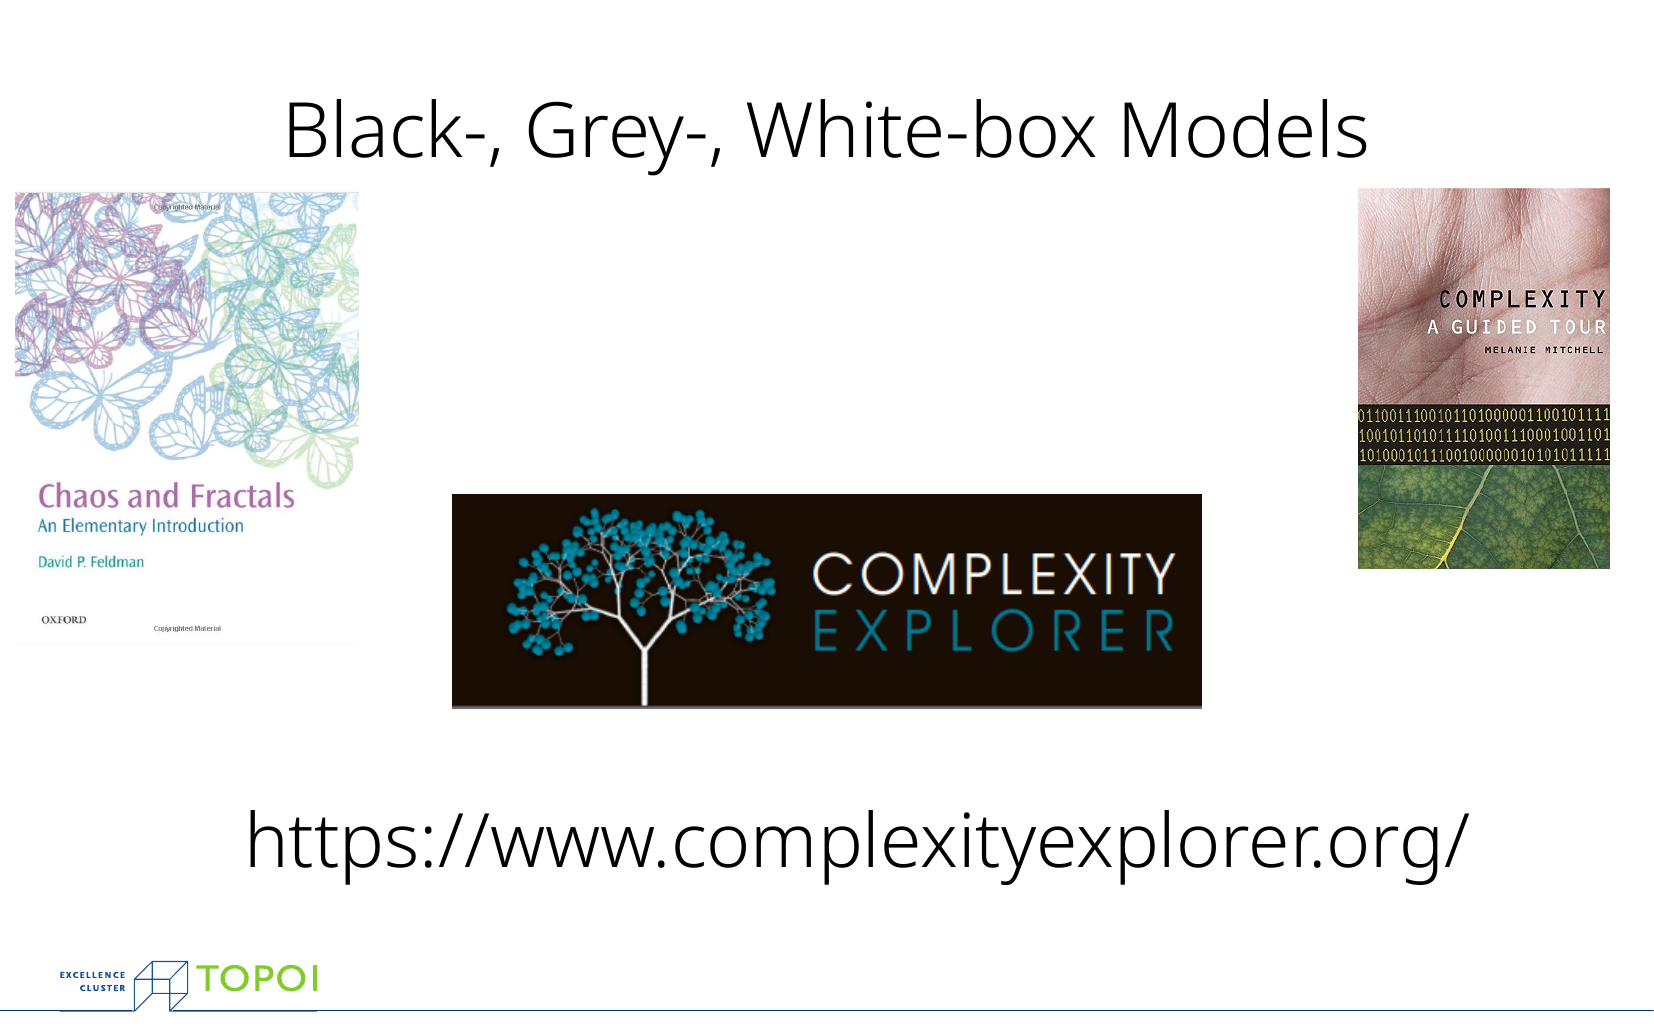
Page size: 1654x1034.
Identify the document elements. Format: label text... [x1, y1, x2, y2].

title Black-, Grey-, White-box Models [82, 41, 1571, 214]
picture [15, 191, 359, 646]
picture [452, 494, 1202, 709]
picture [1358, 188, 1610, 569]
text_box https://www.complexityexplorer.org/ [229, 779, 1616, 897]
